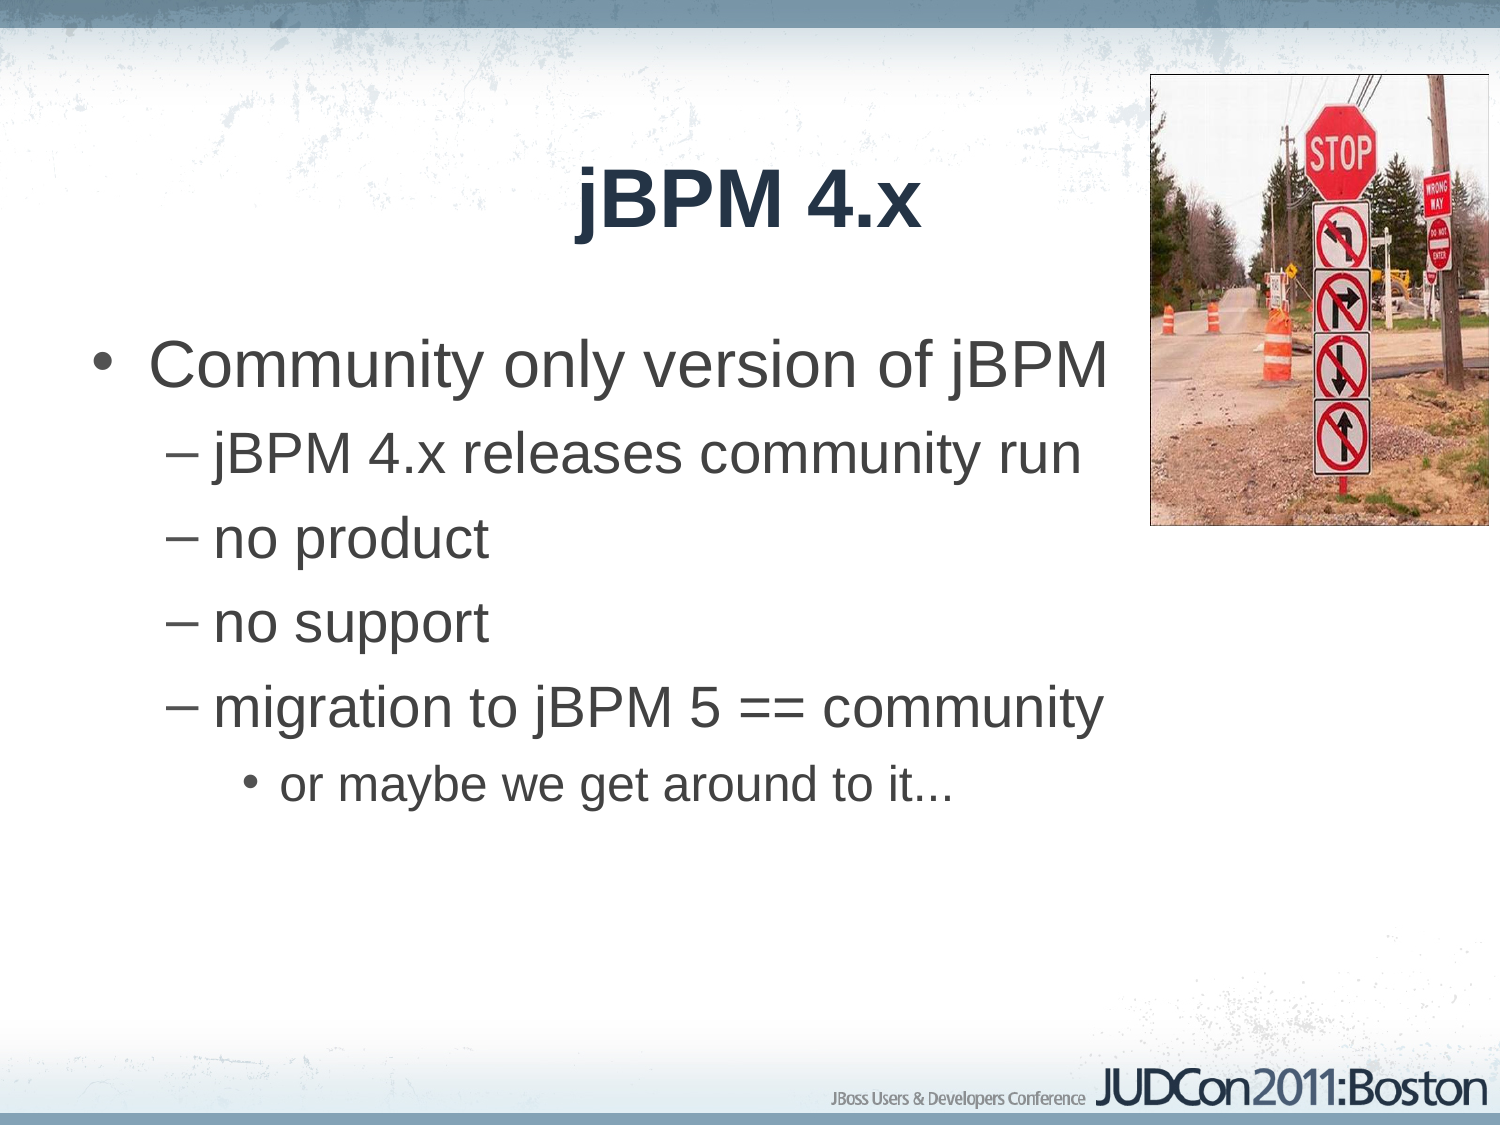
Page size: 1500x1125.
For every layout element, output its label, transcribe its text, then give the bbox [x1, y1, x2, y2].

title jBPM 4.x [112, 68, 1388, 313]
picture [0, 0, 1500, 1125]
list Community only version of jBPM jBPM 4.x releases community run no product no support migration to jBPM 5 == community or maybe we get around to it... [77, 313, 1353, 989]
